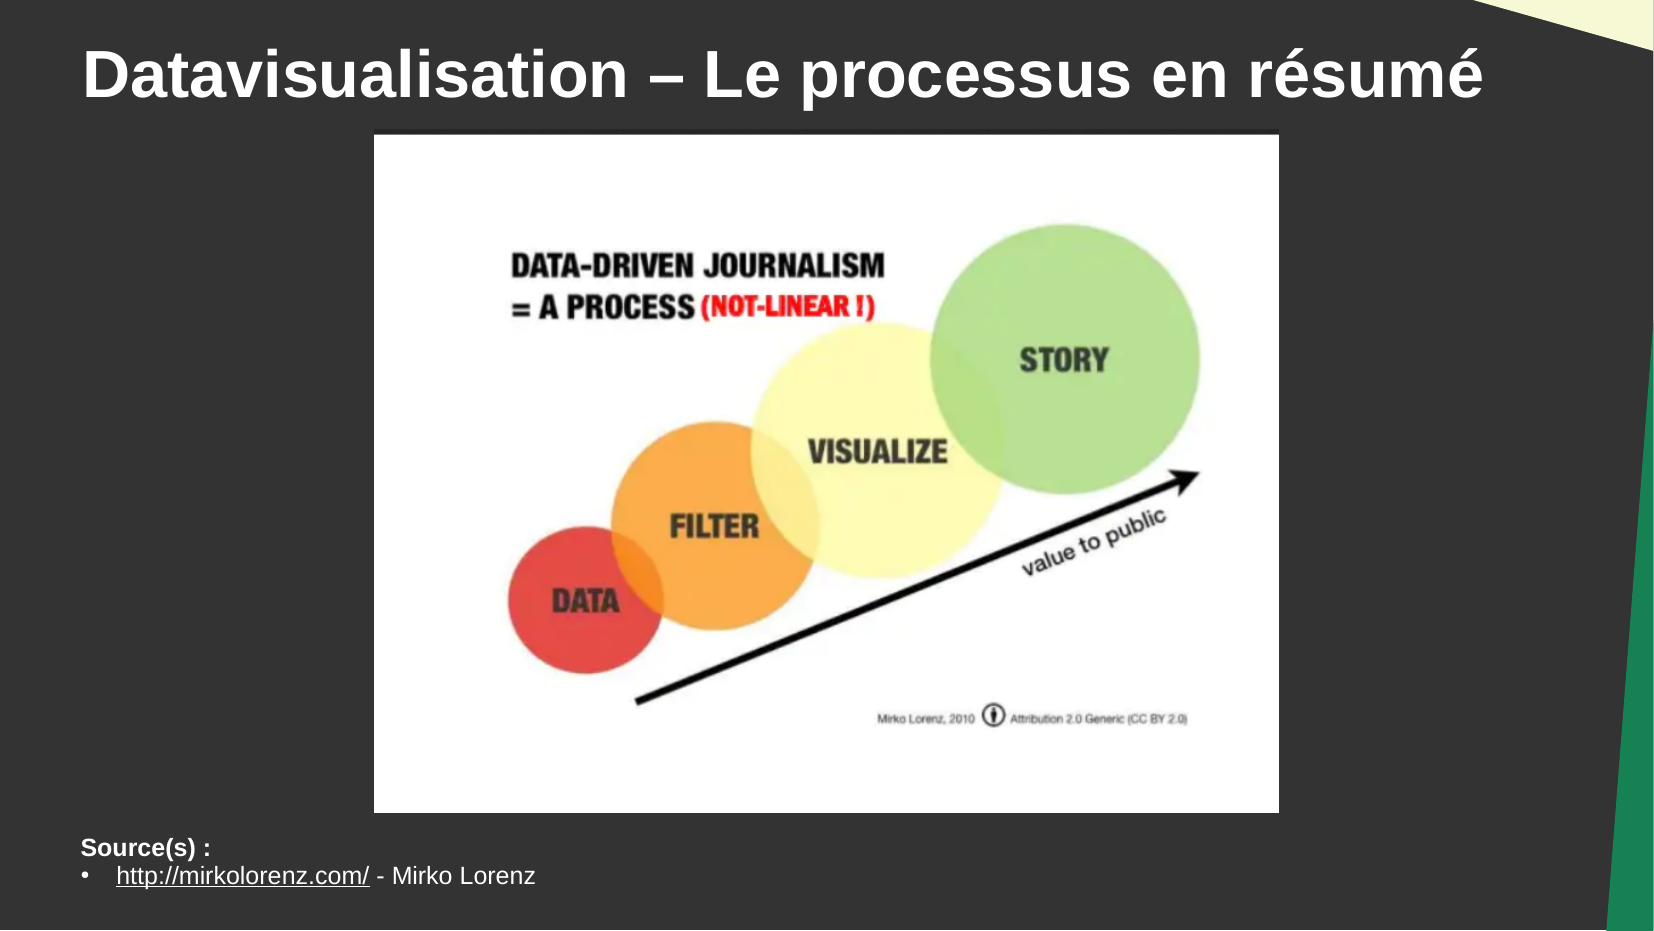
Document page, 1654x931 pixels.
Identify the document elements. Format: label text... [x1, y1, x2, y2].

title Datavisualisation – Le processus en résumé [82, 37, 1571, 122]
text_box [1473, 0, 1654, 52]
text_box [1606, 313, 1654, 931]
picture [374, 129, 1279, 813]
text_box Source(s) : http://mirkolorenz.com/ - Mirko Lorenz [65, 826, 1483, 926]
